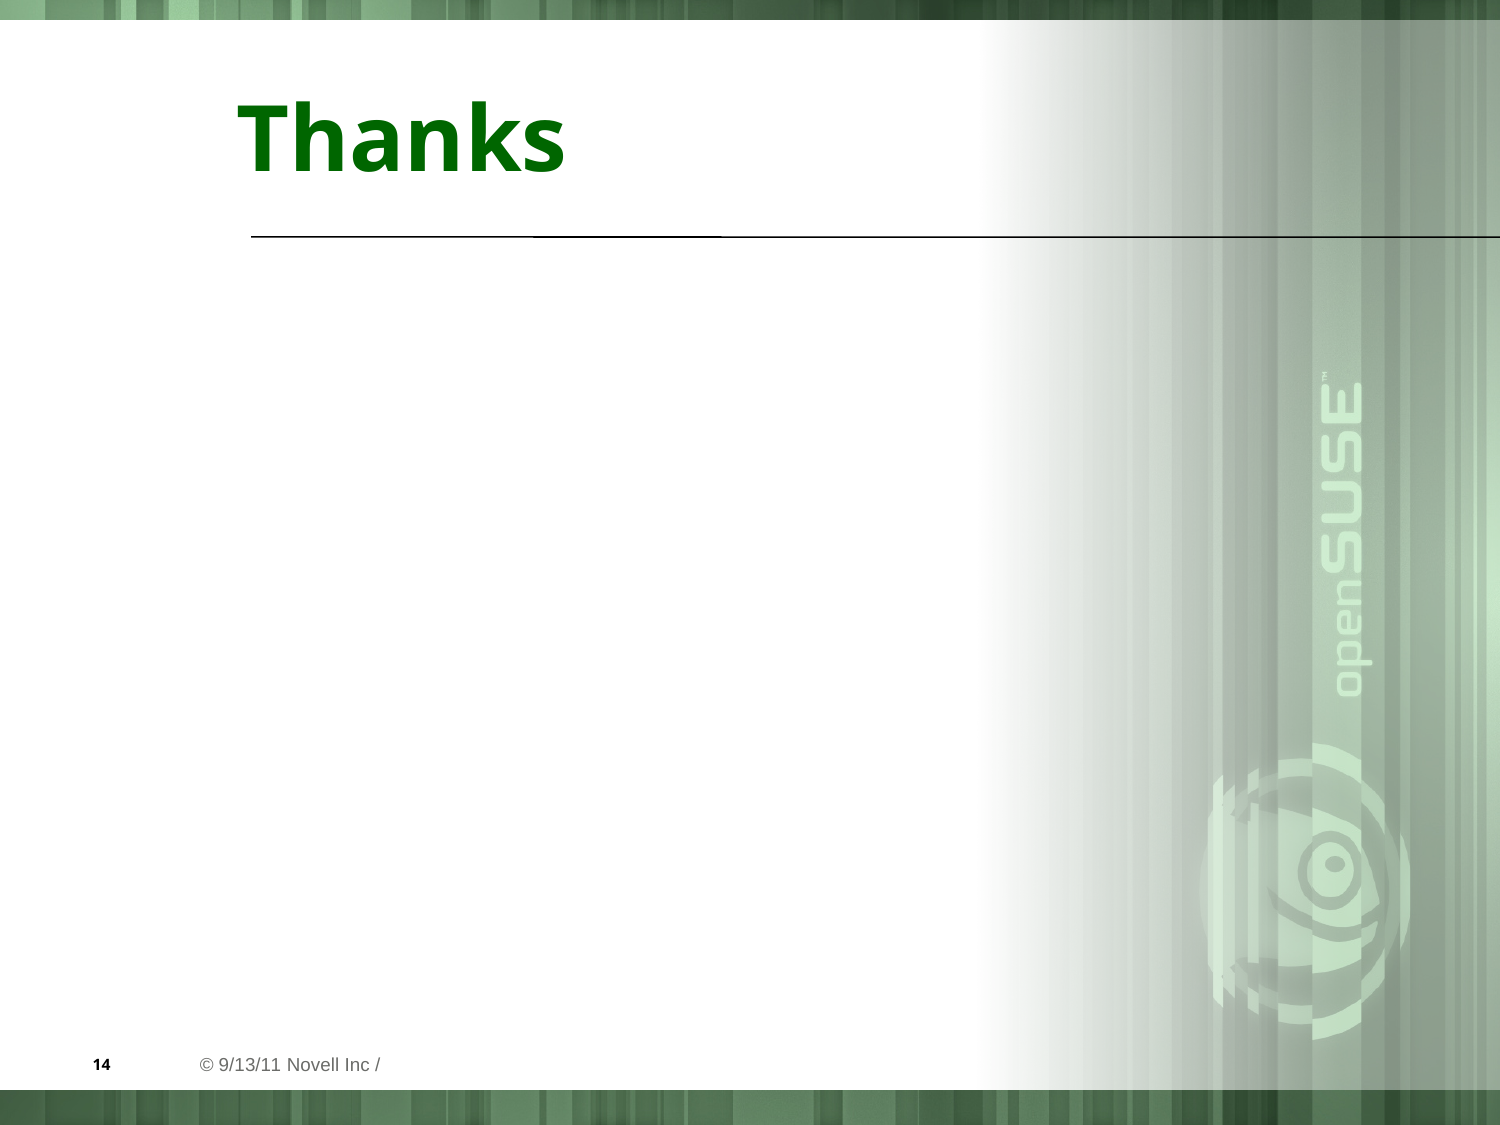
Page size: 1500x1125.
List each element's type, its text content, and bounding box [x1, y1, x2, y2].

picture [0, 0, 1500, 1125]
title Thanks [236, 44, 1425, 233]
